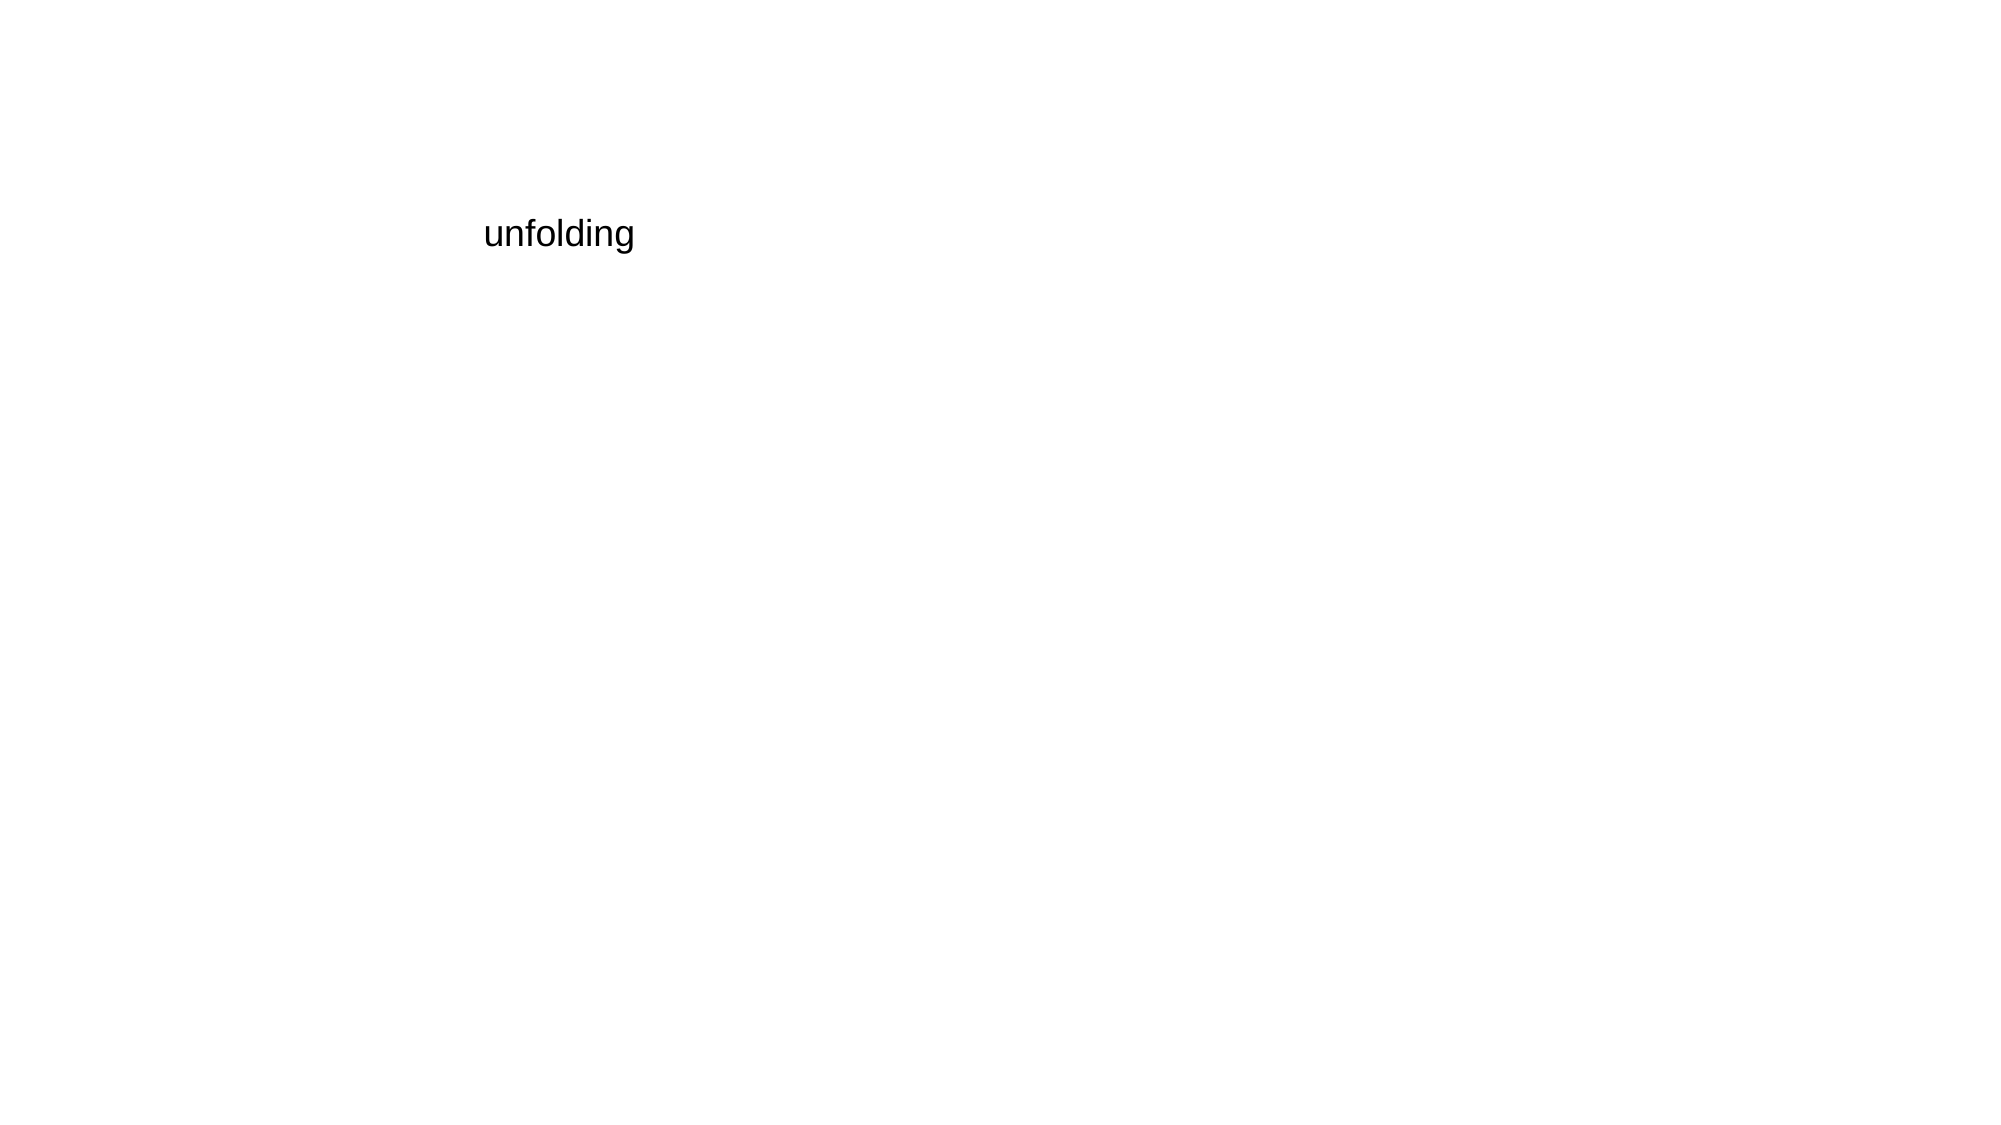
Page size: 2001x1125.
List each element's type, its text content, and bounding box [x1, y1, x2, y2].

text_box unfolding [468, 204, 650, 262]
